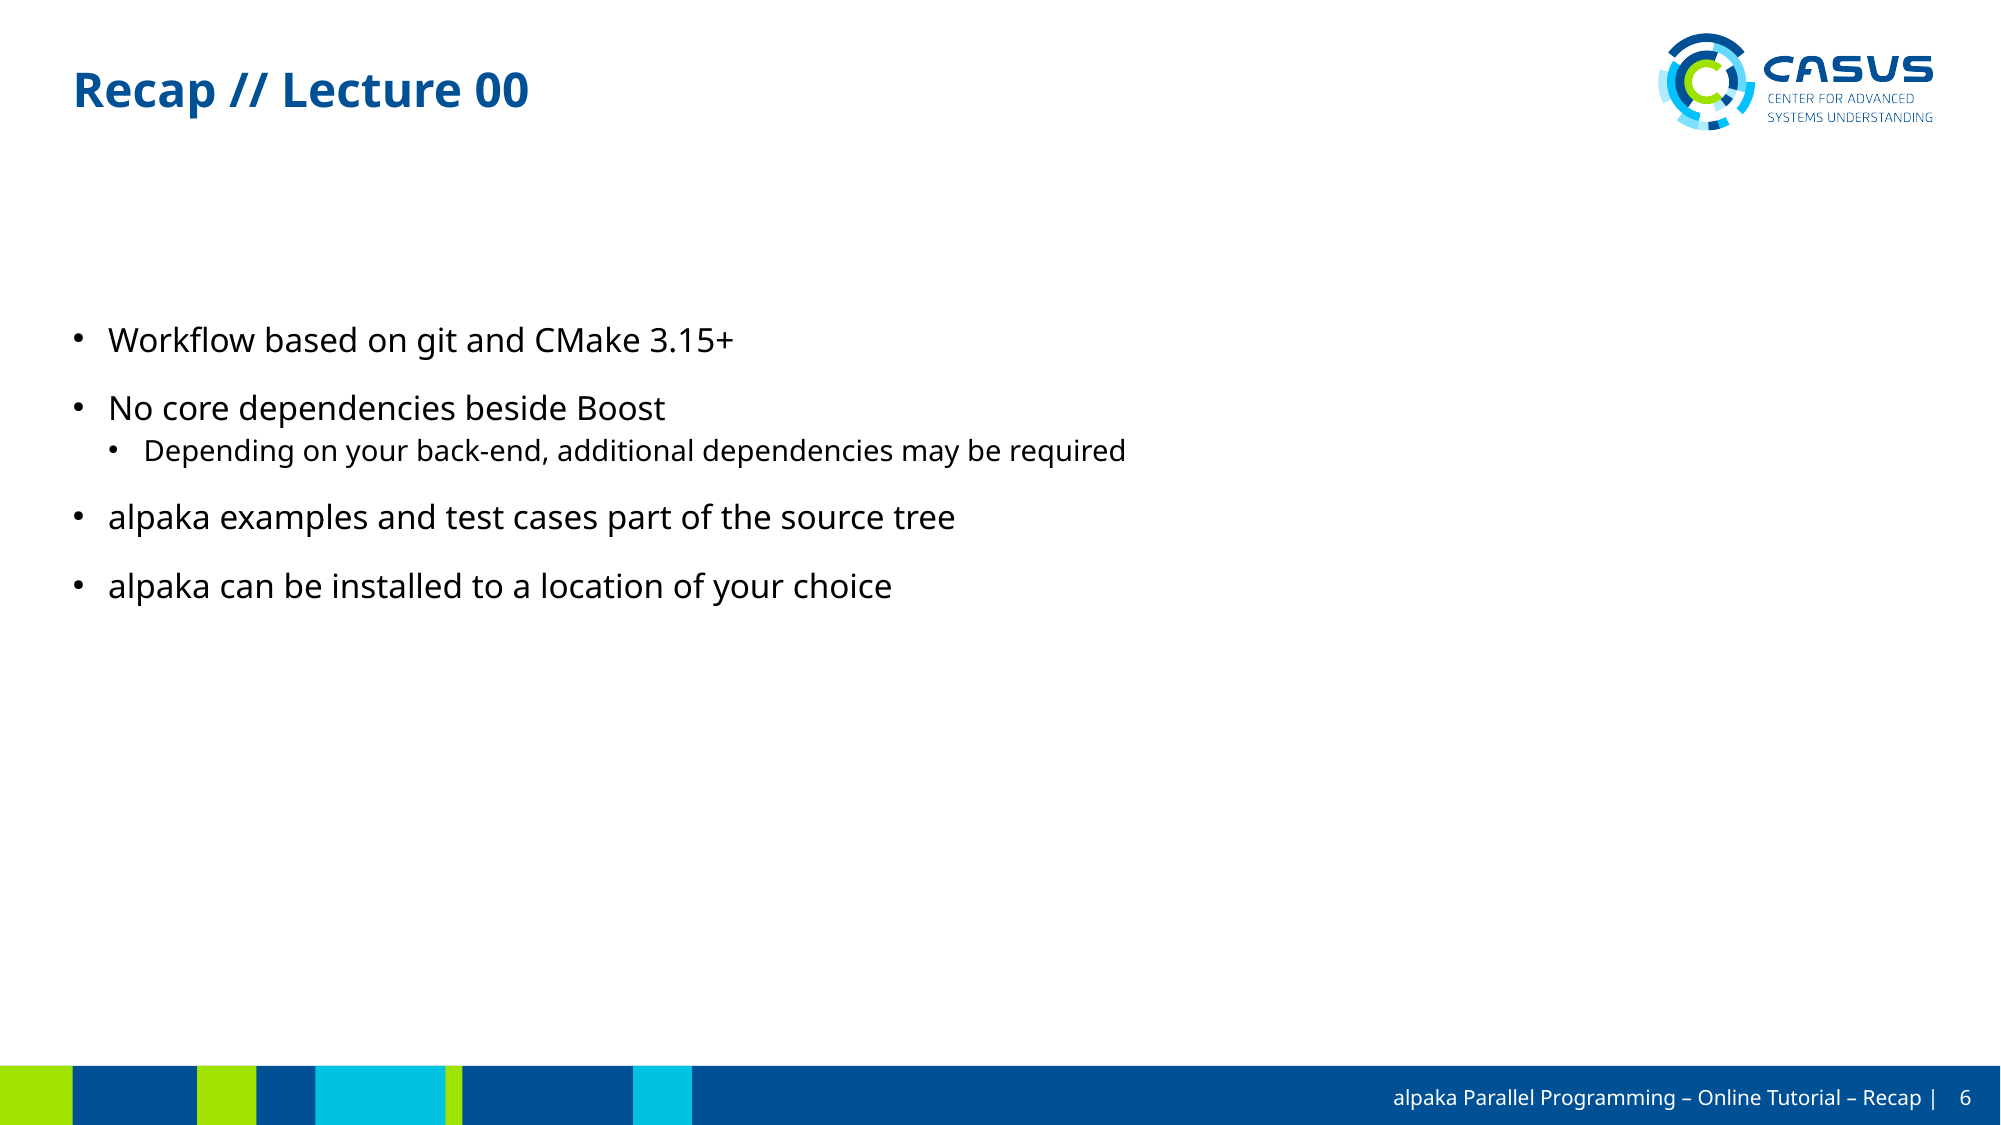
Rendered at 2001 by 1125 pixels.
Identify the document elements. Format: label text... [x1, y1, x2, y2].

title Recap // Lecture 00 [72, 54, 1620, 123]
list Workflow based on git and CMake 3.15+ No core dependencies beside Boost Depending on your back-end, additional dependencies may be required alpaka examples and test cases part of the source tree alpaka can be installed to a location of your choice [72, 316, 1620, 979]
picture [1658, 33, 1933, 131]
